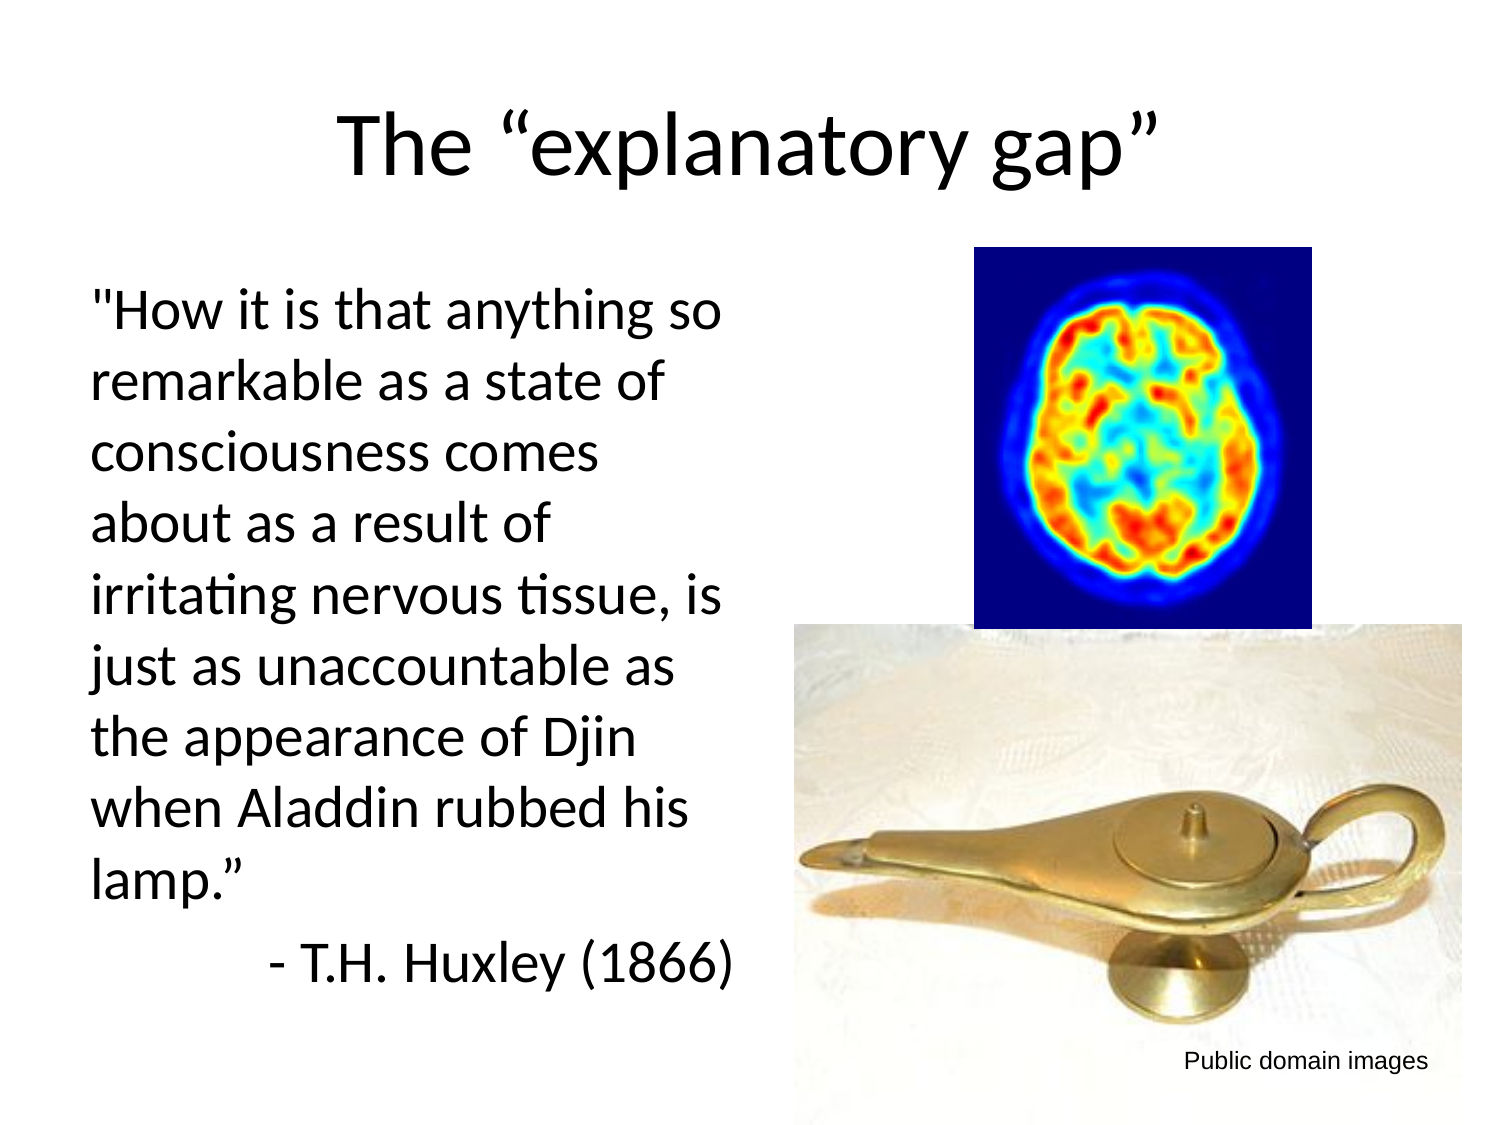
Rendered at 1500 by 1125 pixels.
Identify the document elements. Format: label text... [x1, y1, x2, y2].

list "How it is that anything so remarkable as a state of consciousness comes about as a result of irritating nervous tissue, is just as unaccountable as the appearance of Djin when Aladdin rubbed his lamp.” - T.H. Huxley (1866) [75, 262, 752, 1005]
picture [794, 247, 1462, 1125]
title The “explanatory gap” [75, 45, 1425, 233]
text_box Public domain images [1169, 1038, 1489, 1111]
